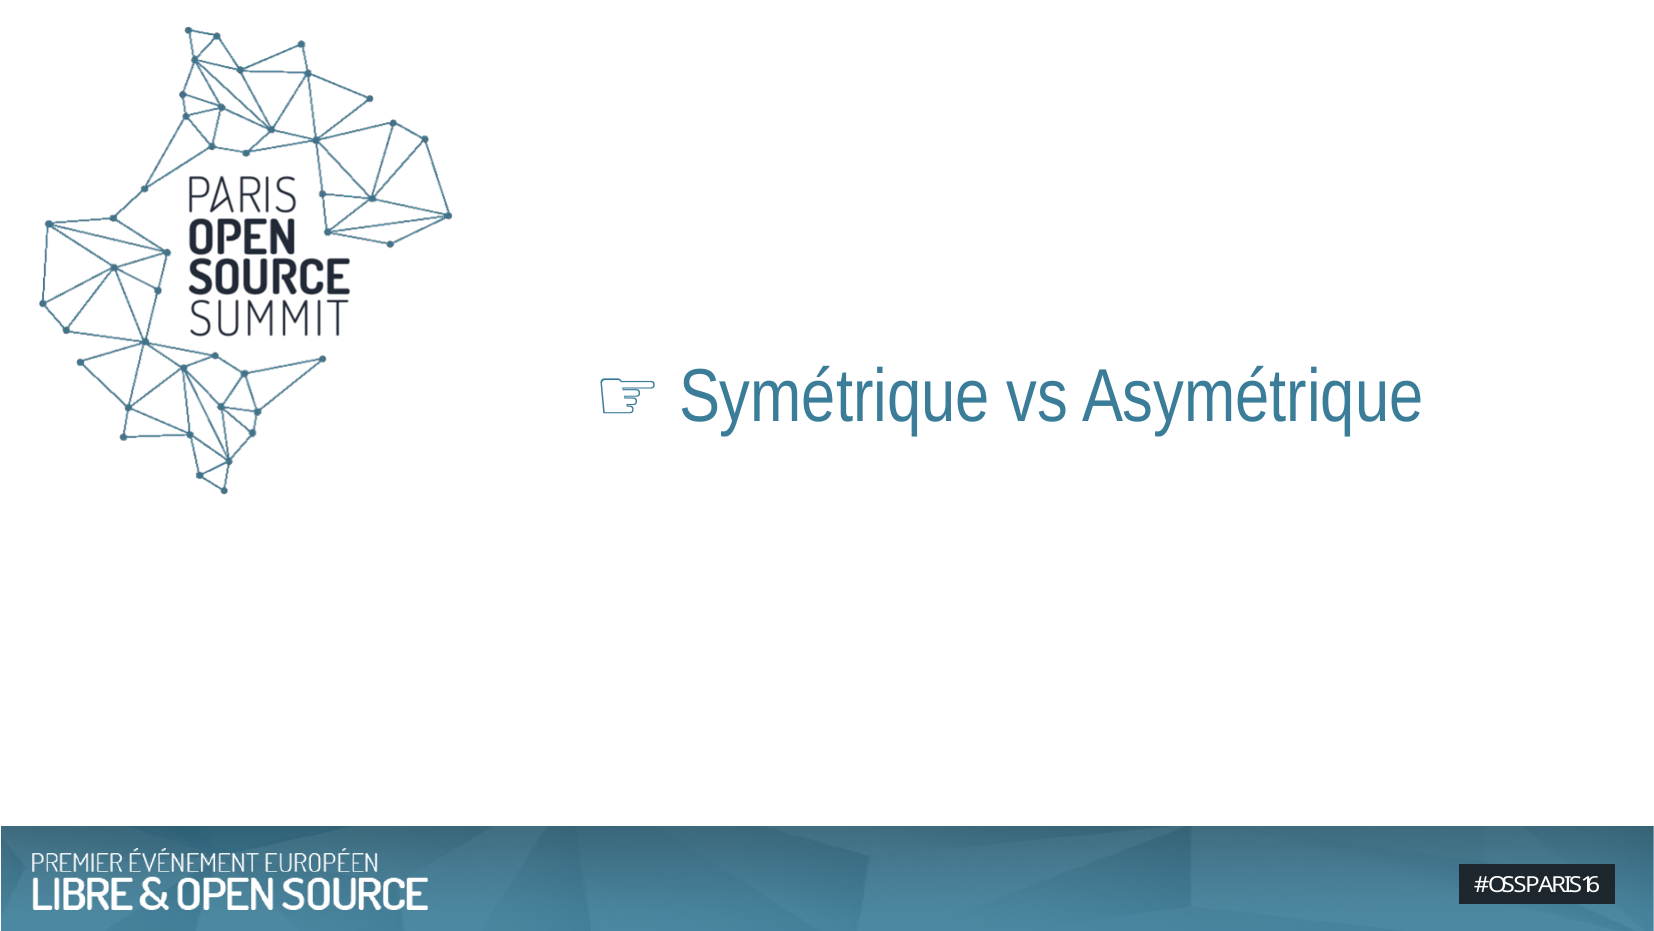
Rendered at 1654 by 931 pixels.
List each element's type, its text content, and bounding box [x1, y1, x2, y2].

picture [11, 11, 549, 543]
title ☞ Symétrique vs Asymétrique [413, 317, 1607, 473]
